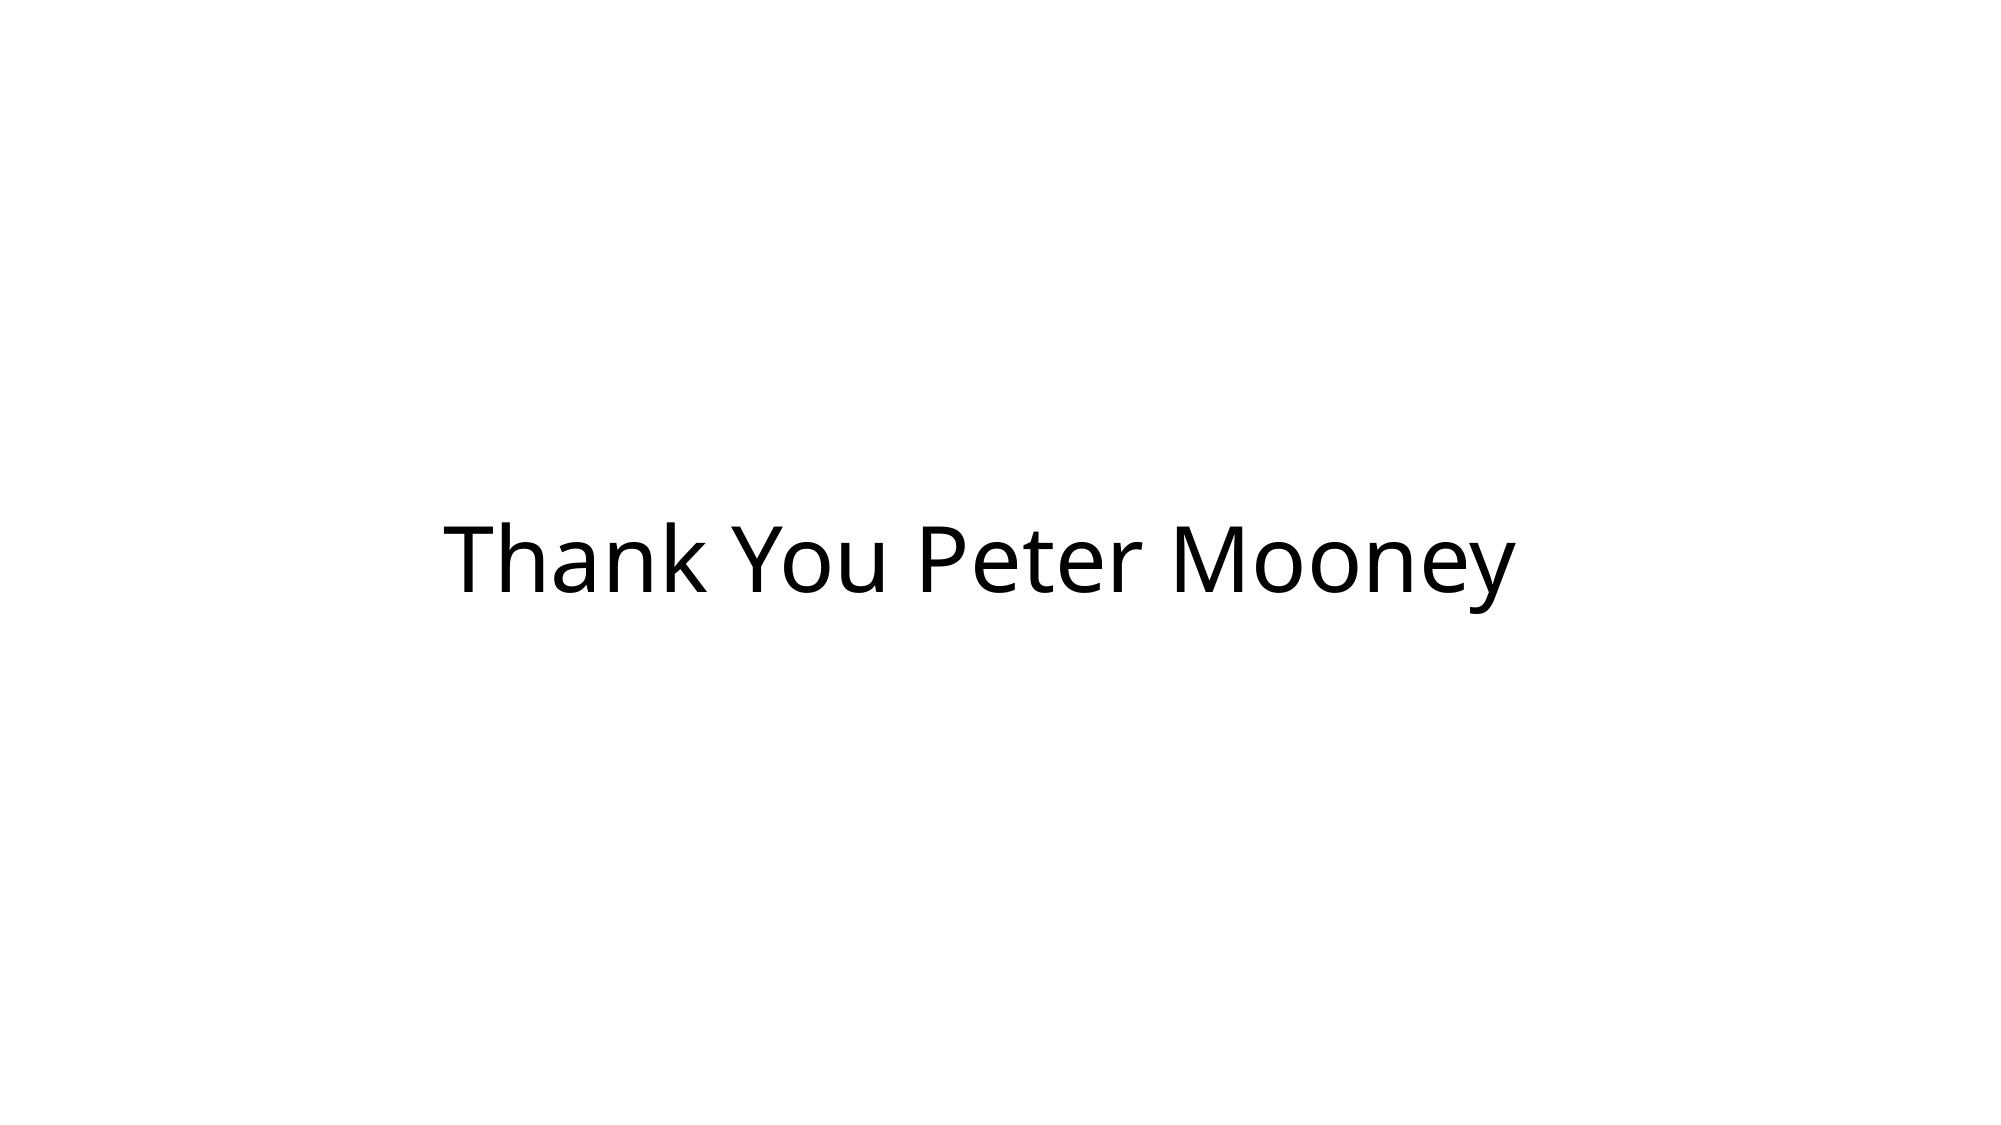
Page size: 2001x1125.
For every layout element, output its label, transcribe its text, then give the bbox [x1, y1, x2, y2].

title Thank You Peter Mooney [117, 453, 1843, 672]
